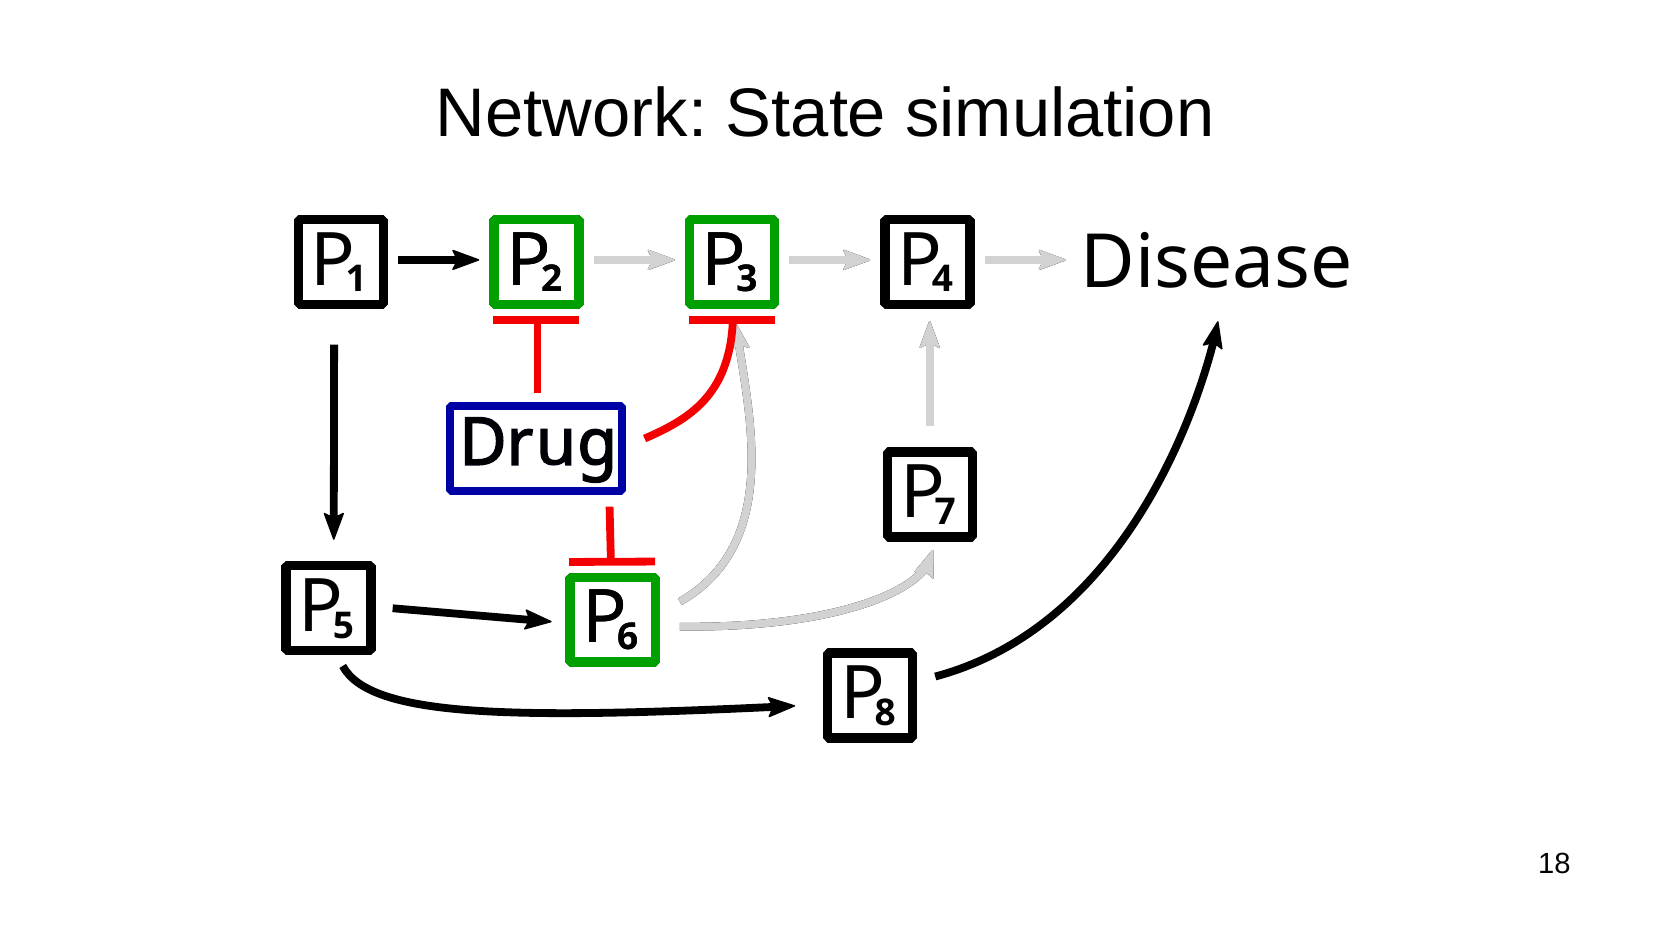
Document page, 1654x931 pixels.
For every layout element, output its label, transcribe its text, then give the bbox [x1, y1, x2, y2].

picture [280, 184, 1373, 744]
title Network: State simulation [80, 35, 1571, 191]
